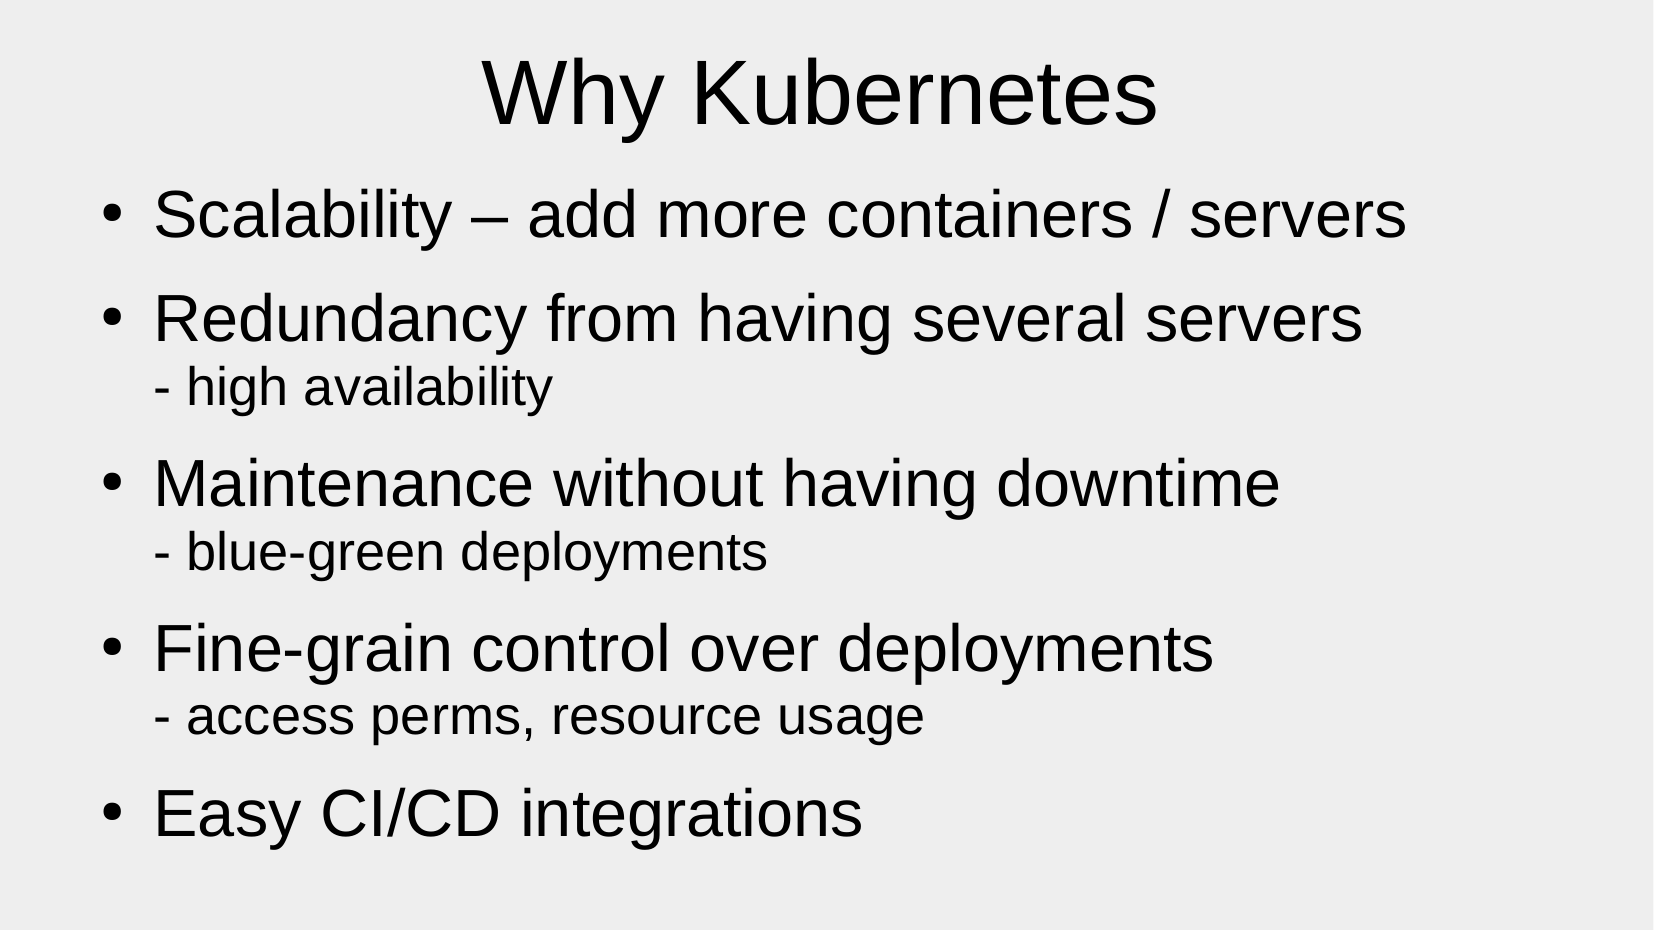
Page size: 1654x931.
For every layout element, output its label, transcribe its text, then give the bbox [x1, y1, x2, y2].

title Why Kubernetes [76, 37, 1565, 148]
list Scalability – add more containers / servers Redundancy from having several servers - high availability Maintenance without having downtime - blue-green deployments Fine-grain control over deployments - access perms, resource usage Easy CI/CD integrations [82, 177, 1571, 916]
